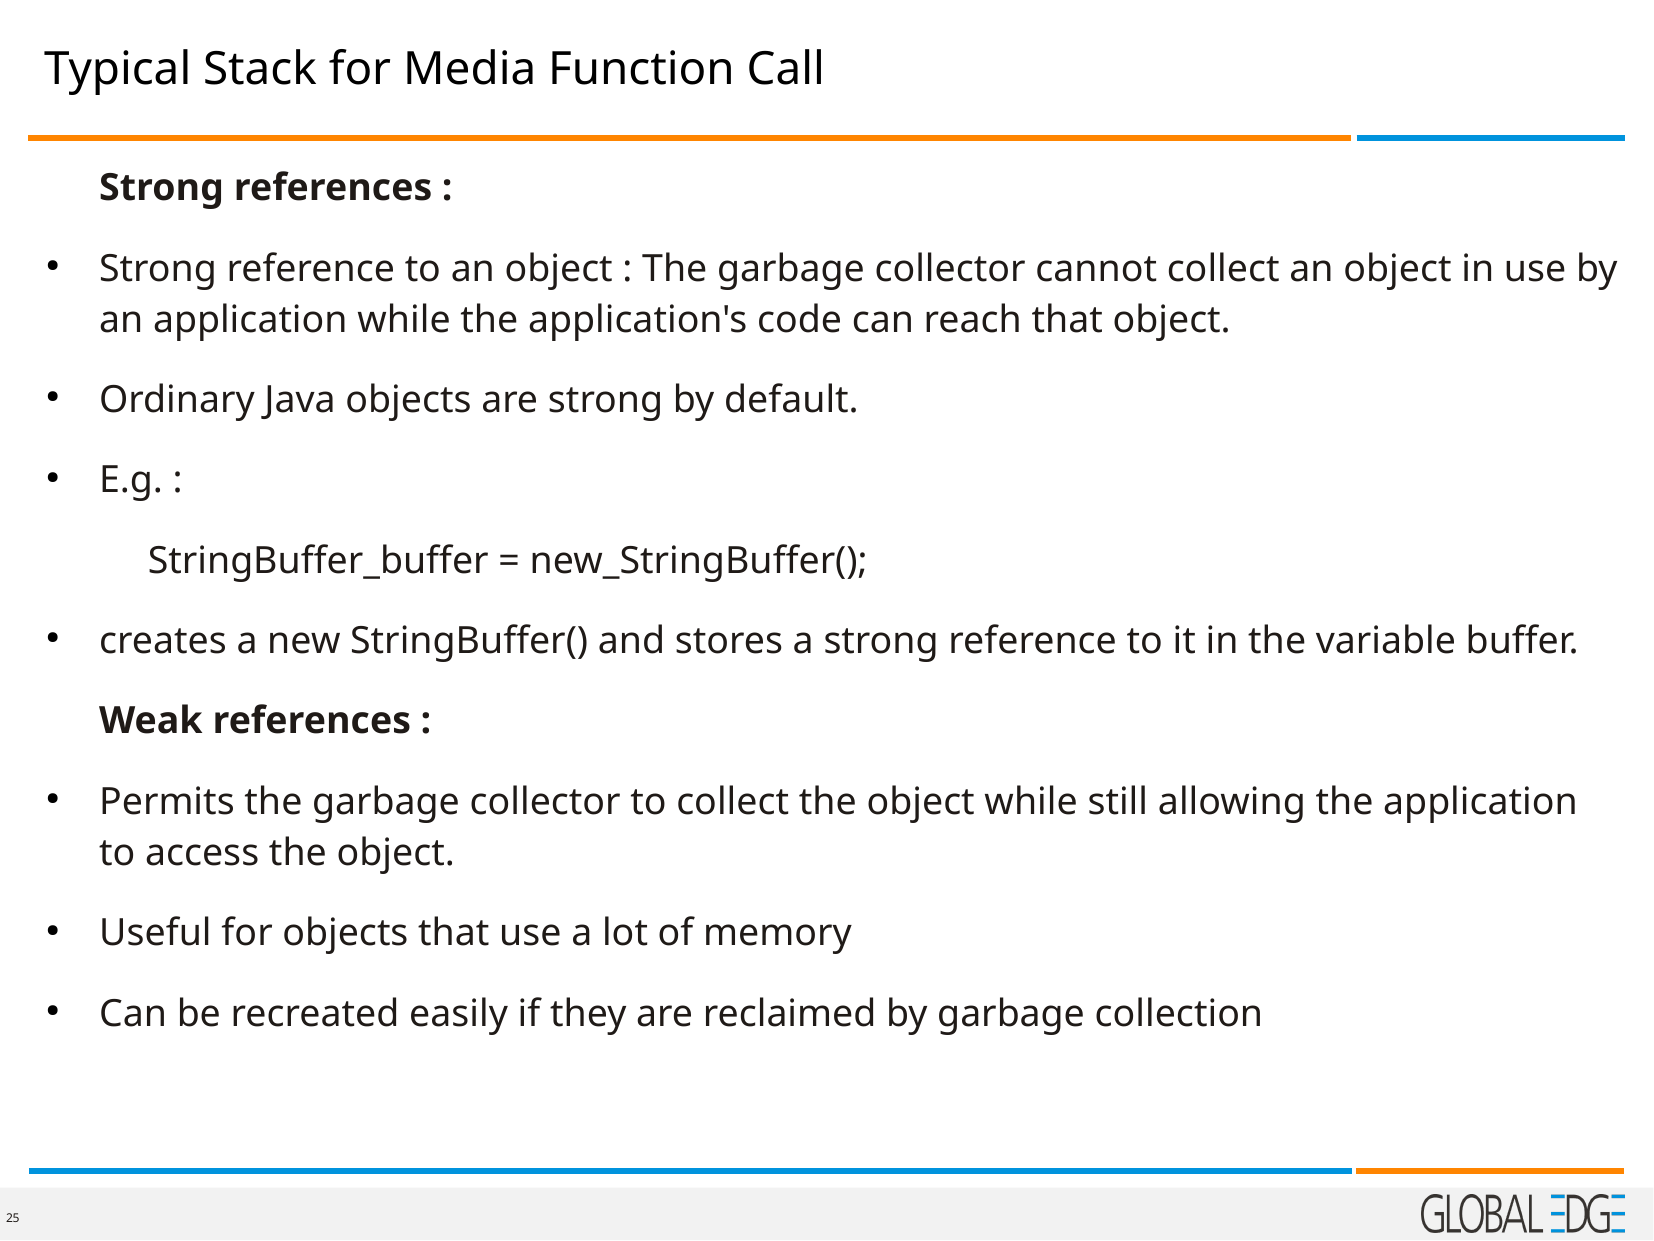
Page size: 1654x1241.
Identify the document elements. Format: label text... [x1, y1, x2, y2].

list Strong references : Strong reference to an object : The garbage collector cannot collect an object in use by an application while the application's code can reach that object. Ordinary Java objects are strong by default. E.g. : StringBuffer_buffer = new_StringBuffer(); creates a new StringBuffer() and stores a strong reference to it in the variable buffer. Weak references : Permits the garbage collector to collect the object while still allowing the application to access the object. Useful for objects that use a lot of memory Can be recreated easily if they are reclaimed by garbage collection [28, 160, 1625, 1153]
title Typical Stack for Media Function Call [17, 18, 1499, 115]
picture [1421, 1194, 1625, 1233]
